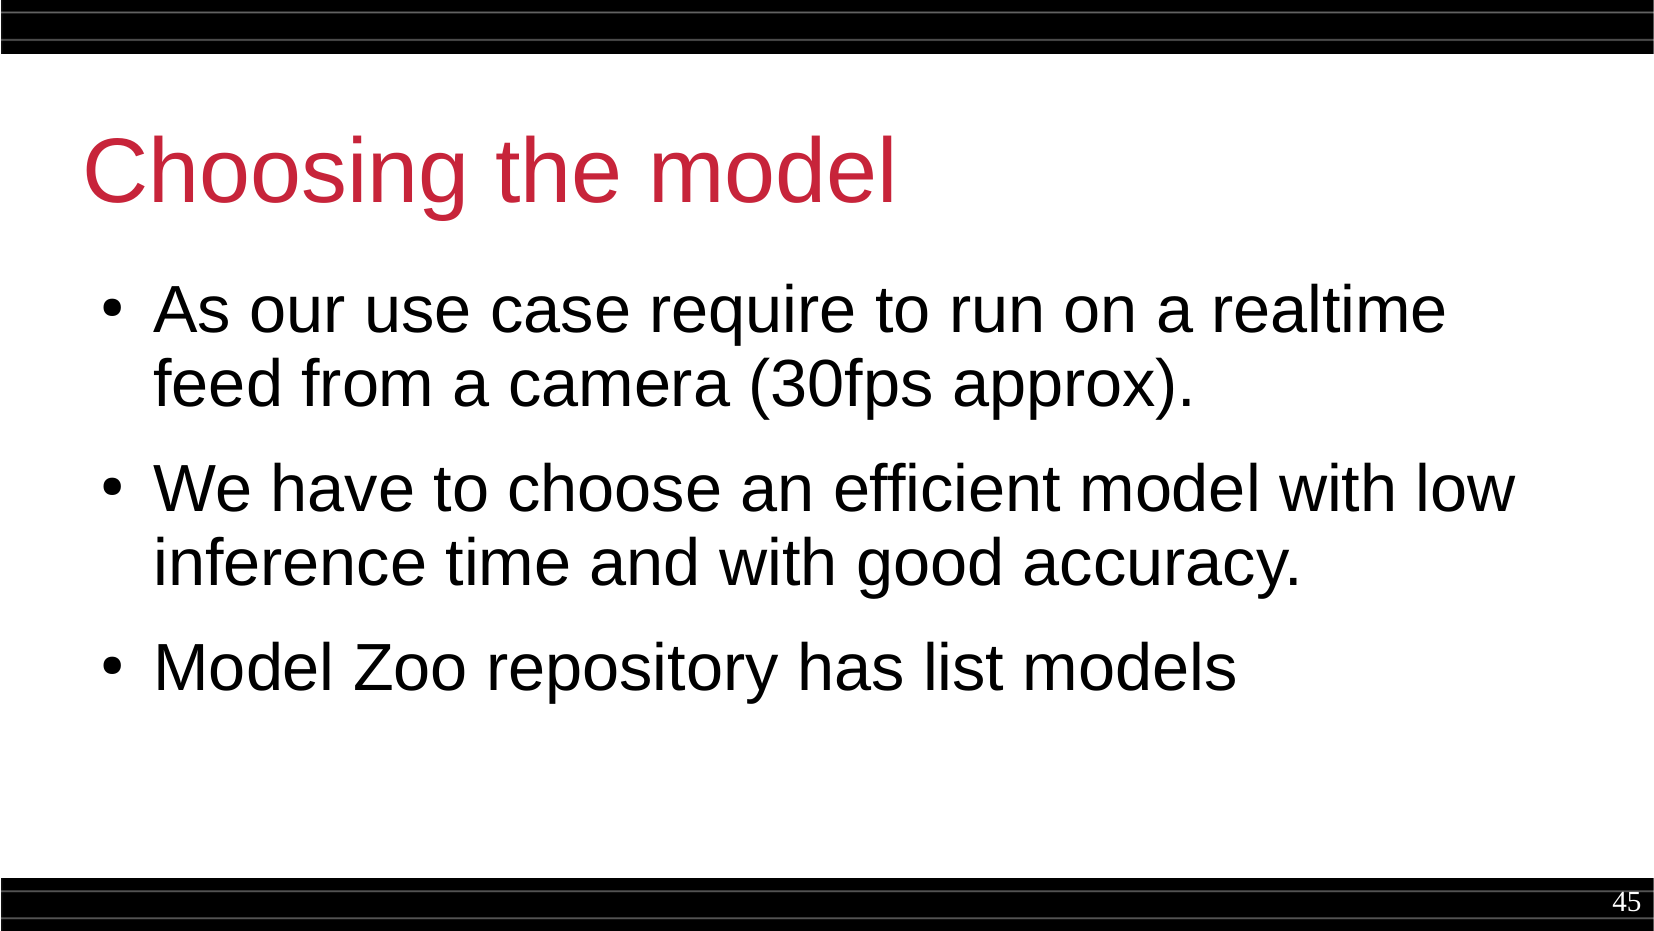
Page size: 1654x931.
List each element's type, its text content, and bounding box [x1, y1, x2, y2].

title Choosing the model [82, 92, 1571, 249]
list As our use case require to run on a realtime feed from a camera (30fps approx). We have to choose an efficient model with low inference time and with good accuracy. Model Zoo repository has list models [82, 271, 1571, 758]
picture [1, 0, 1654, 54]
picture [1, 878, 1654, 931]
